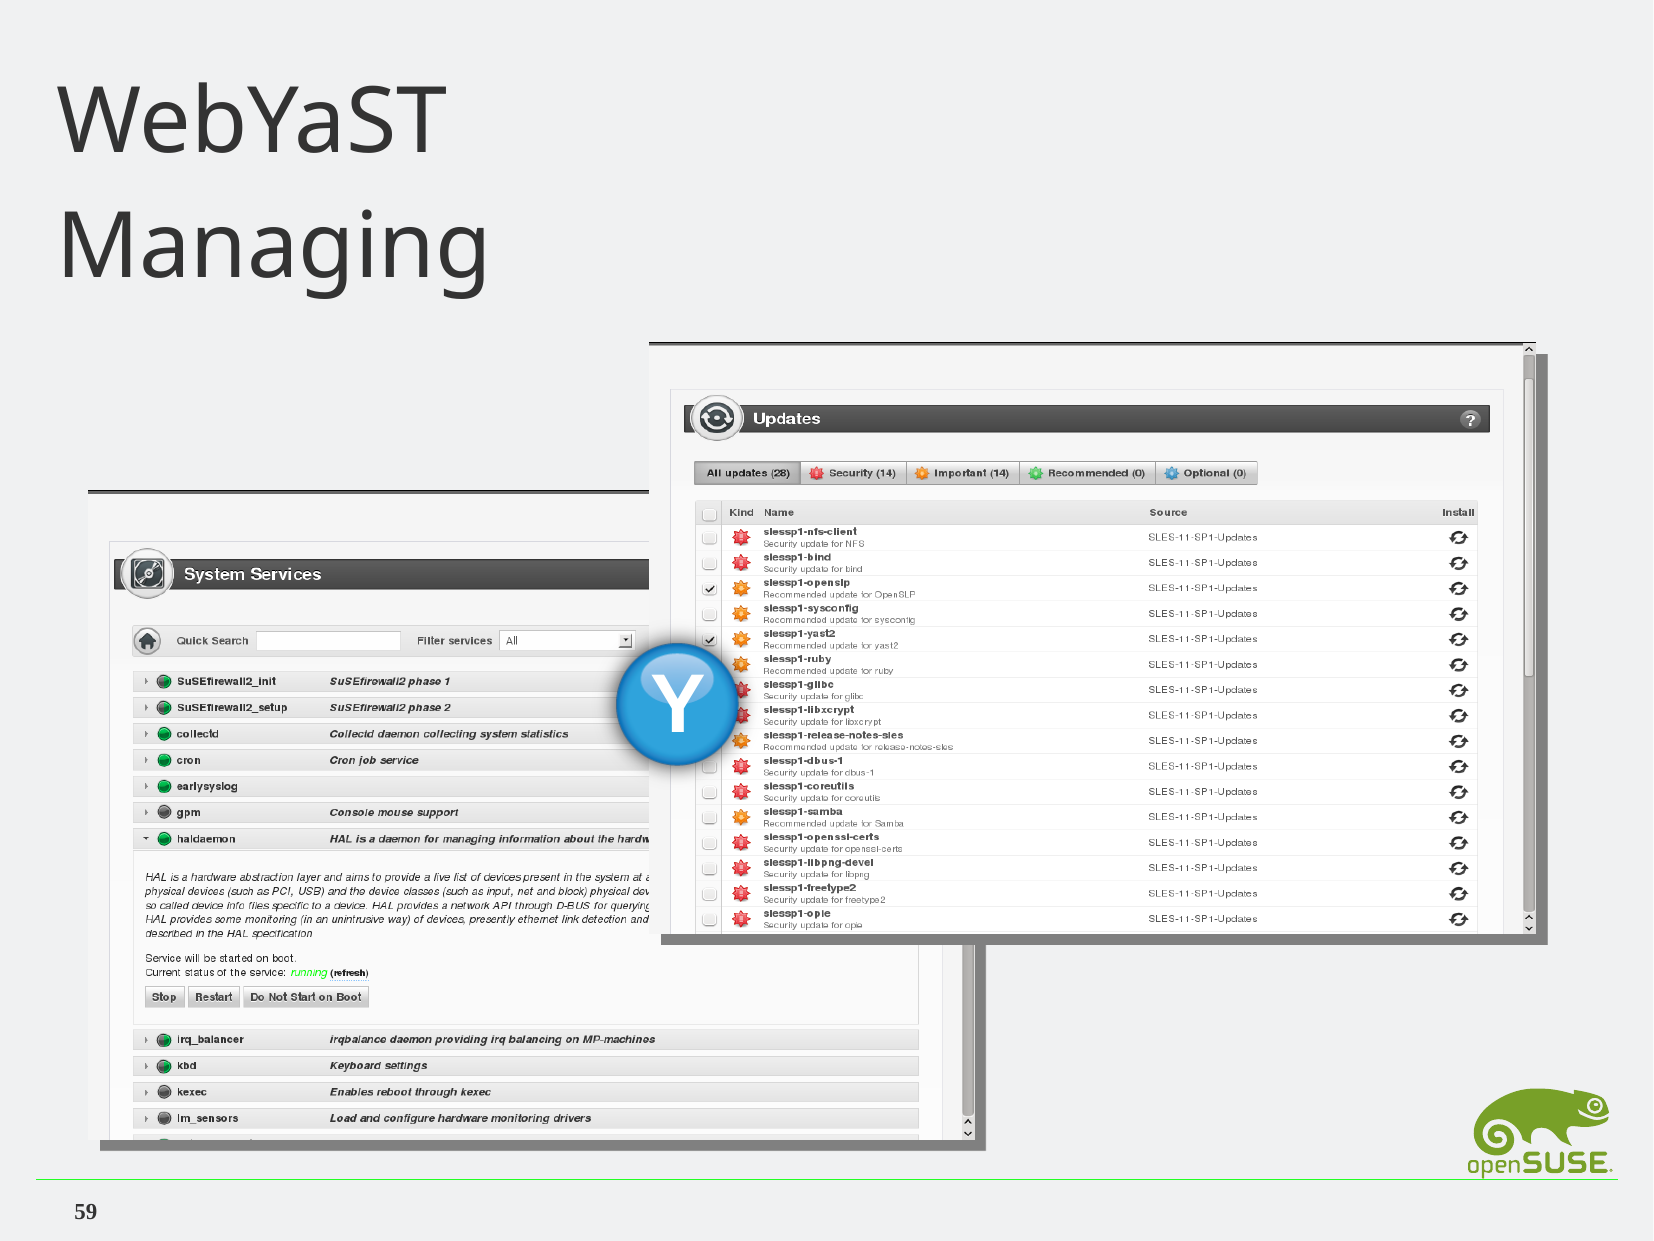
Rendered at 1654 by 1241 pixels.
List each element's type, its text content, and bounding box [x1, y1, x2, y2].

text_box WebYaST Managing [41, 47, 875, 277]
picture [0, 0, 1654, 1241]
